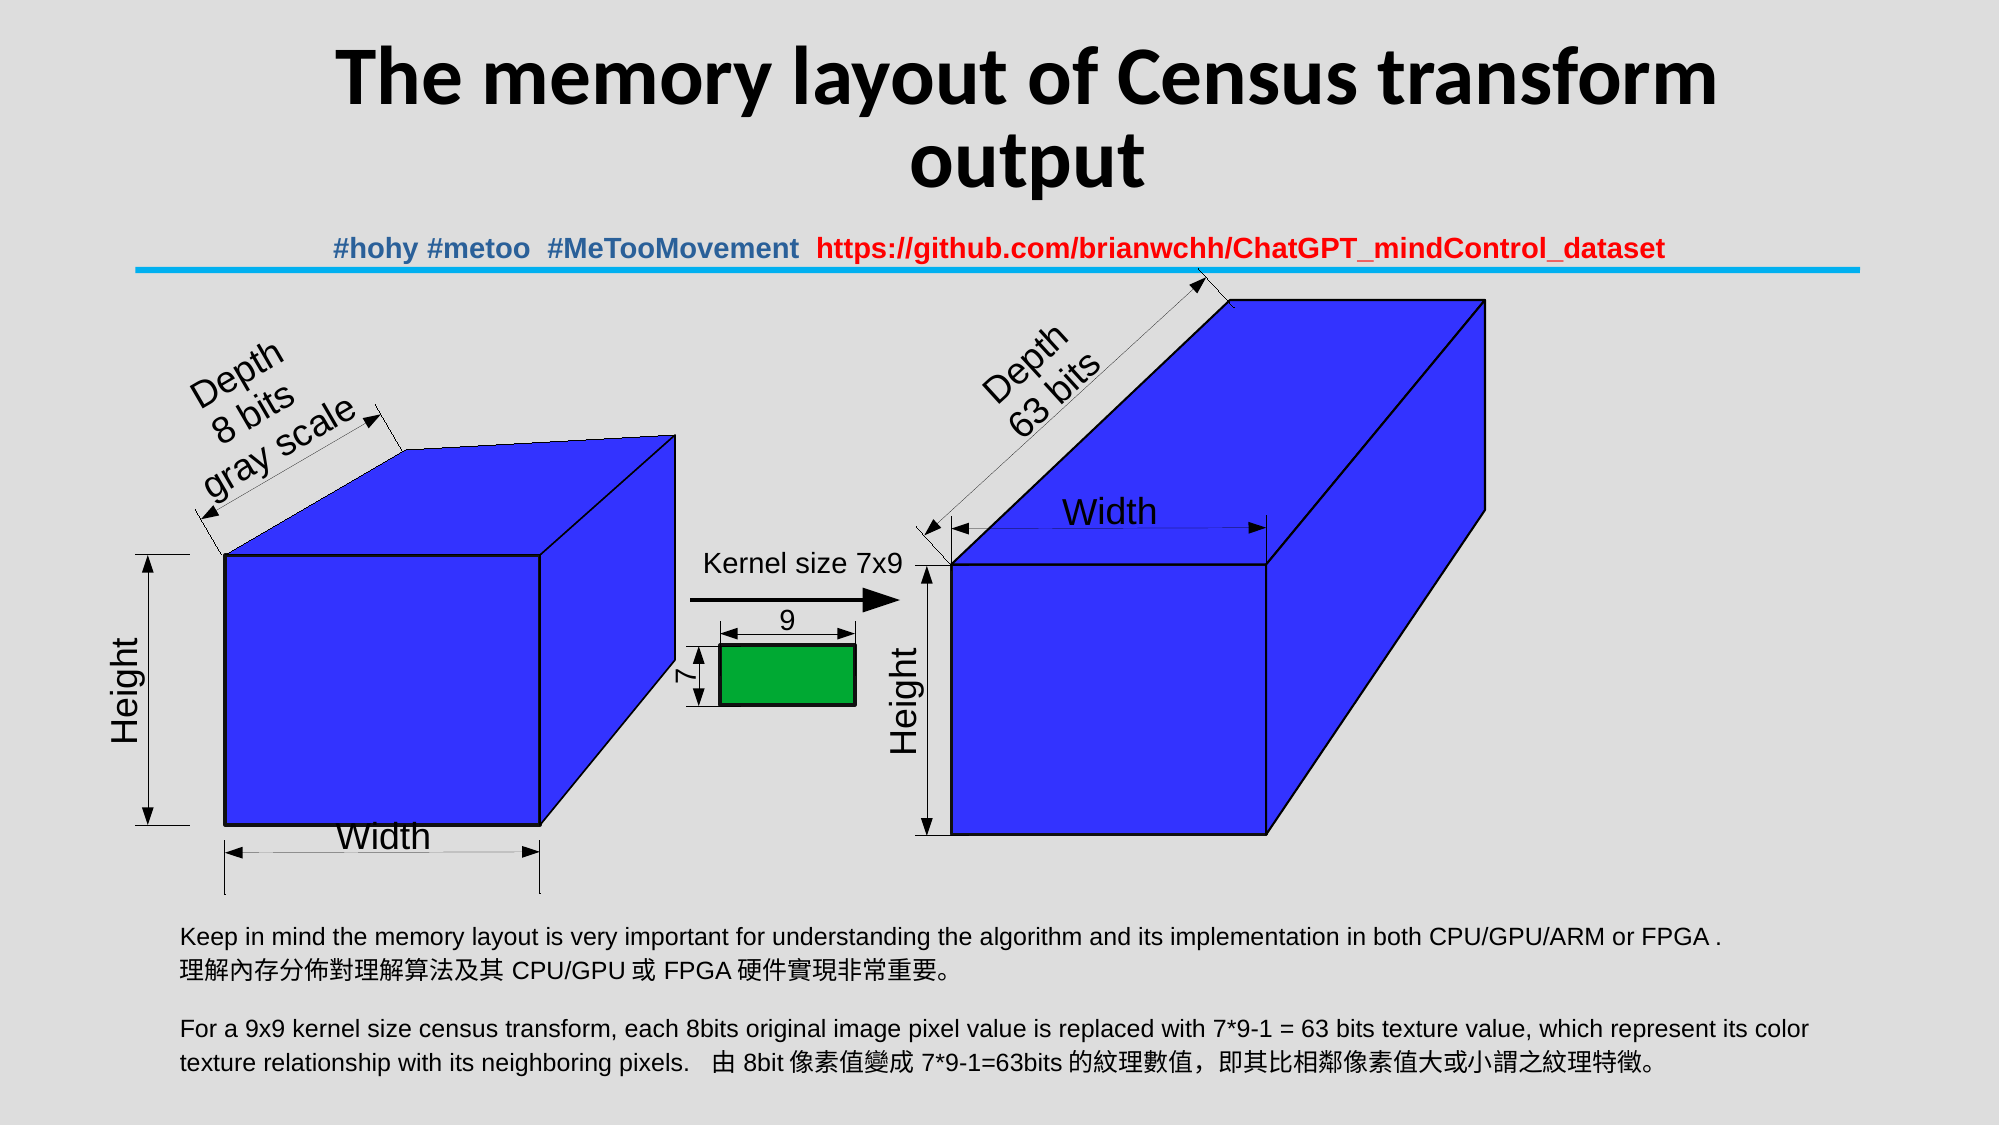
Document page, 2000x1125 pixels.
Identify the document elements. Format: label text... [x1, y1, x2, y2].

text_box [951, 299, 1486, 835]
title The memory layout of Census transform output [240, 28, 1816, 223]
text_box Kernel size 7x9 [688, 539, 919, 588]
text_box Keep in mind the memory layout is very important for understanding the algorithm and its implementation in both CPU/GPU/ARM or FPGA . 理解內存分佈對理解算法及其CPU/GPU或FPGA硬件實現非常重要。 For a 9x9 kernel size census transform, each 8bits original image pixel value is replaced with 7*9-1 = 63 bits texture value, which represent its color texture relationship with its neighboring pixels. 由8bit像素值變成7*9-1=63bits的紋理數值，即其比相鄰像素值大或小謂之紋理特徵。 [165, 915, 1876, 1111]
text_box #hohy #metoo #MeTooMovement https://github.com/brianwchh/ChatGPT_mindControl_dataset [0, 224, 2000, 273]
text_box [225, 435, 676, 826]
text_box [720, 645, 856, 706]
